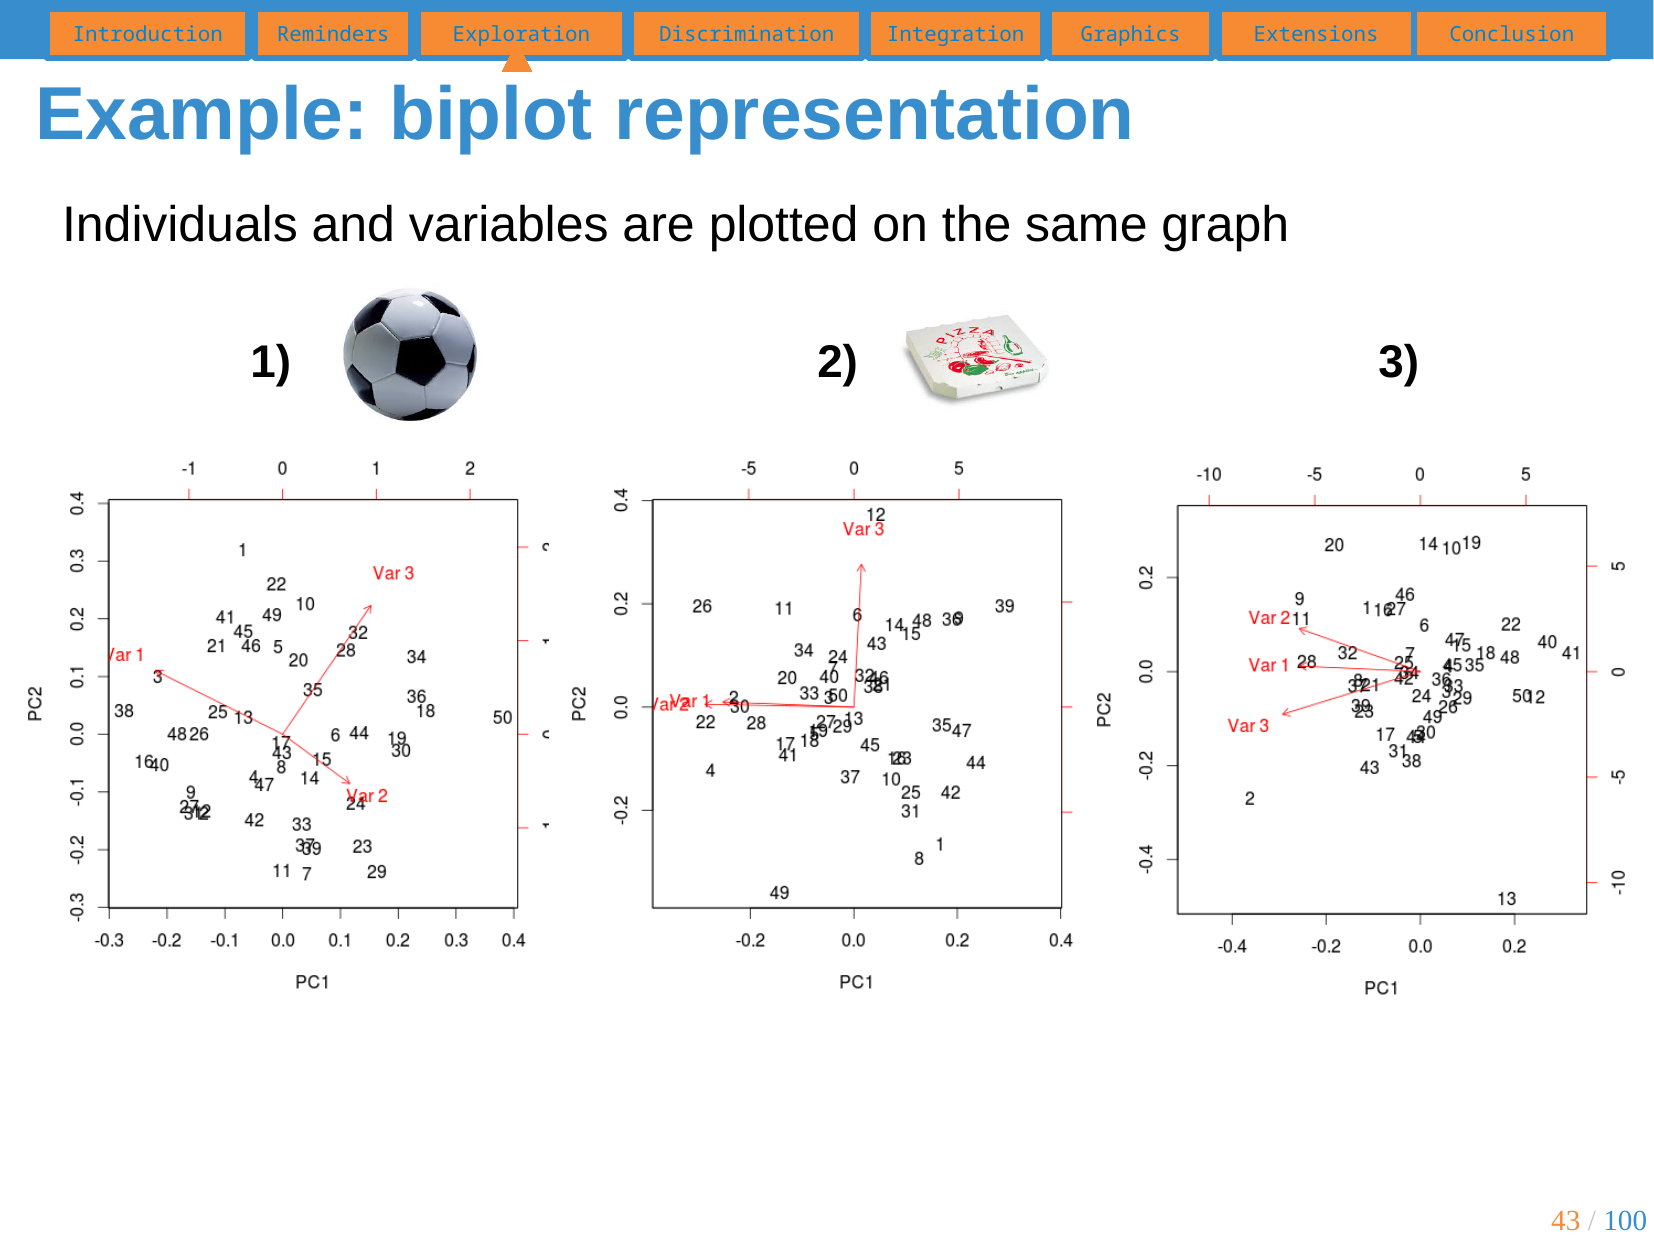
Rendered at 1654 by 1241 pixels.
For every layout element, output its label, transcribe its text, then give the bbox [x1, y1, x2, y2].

text_box 2) [754, 328, 891, 396]
picture [5, 248, 1648, 1022]
text_box Individuals and variables are plotted on the same graph [47, 188, 1571, 260]
text_box [502, 41, 532, 72]
title Example: biplot representation [35, 61, 1571, 166]
text_box 1) [187, 328, 336, 396]
text_box 3) [1315, 328, 1483, 396]
